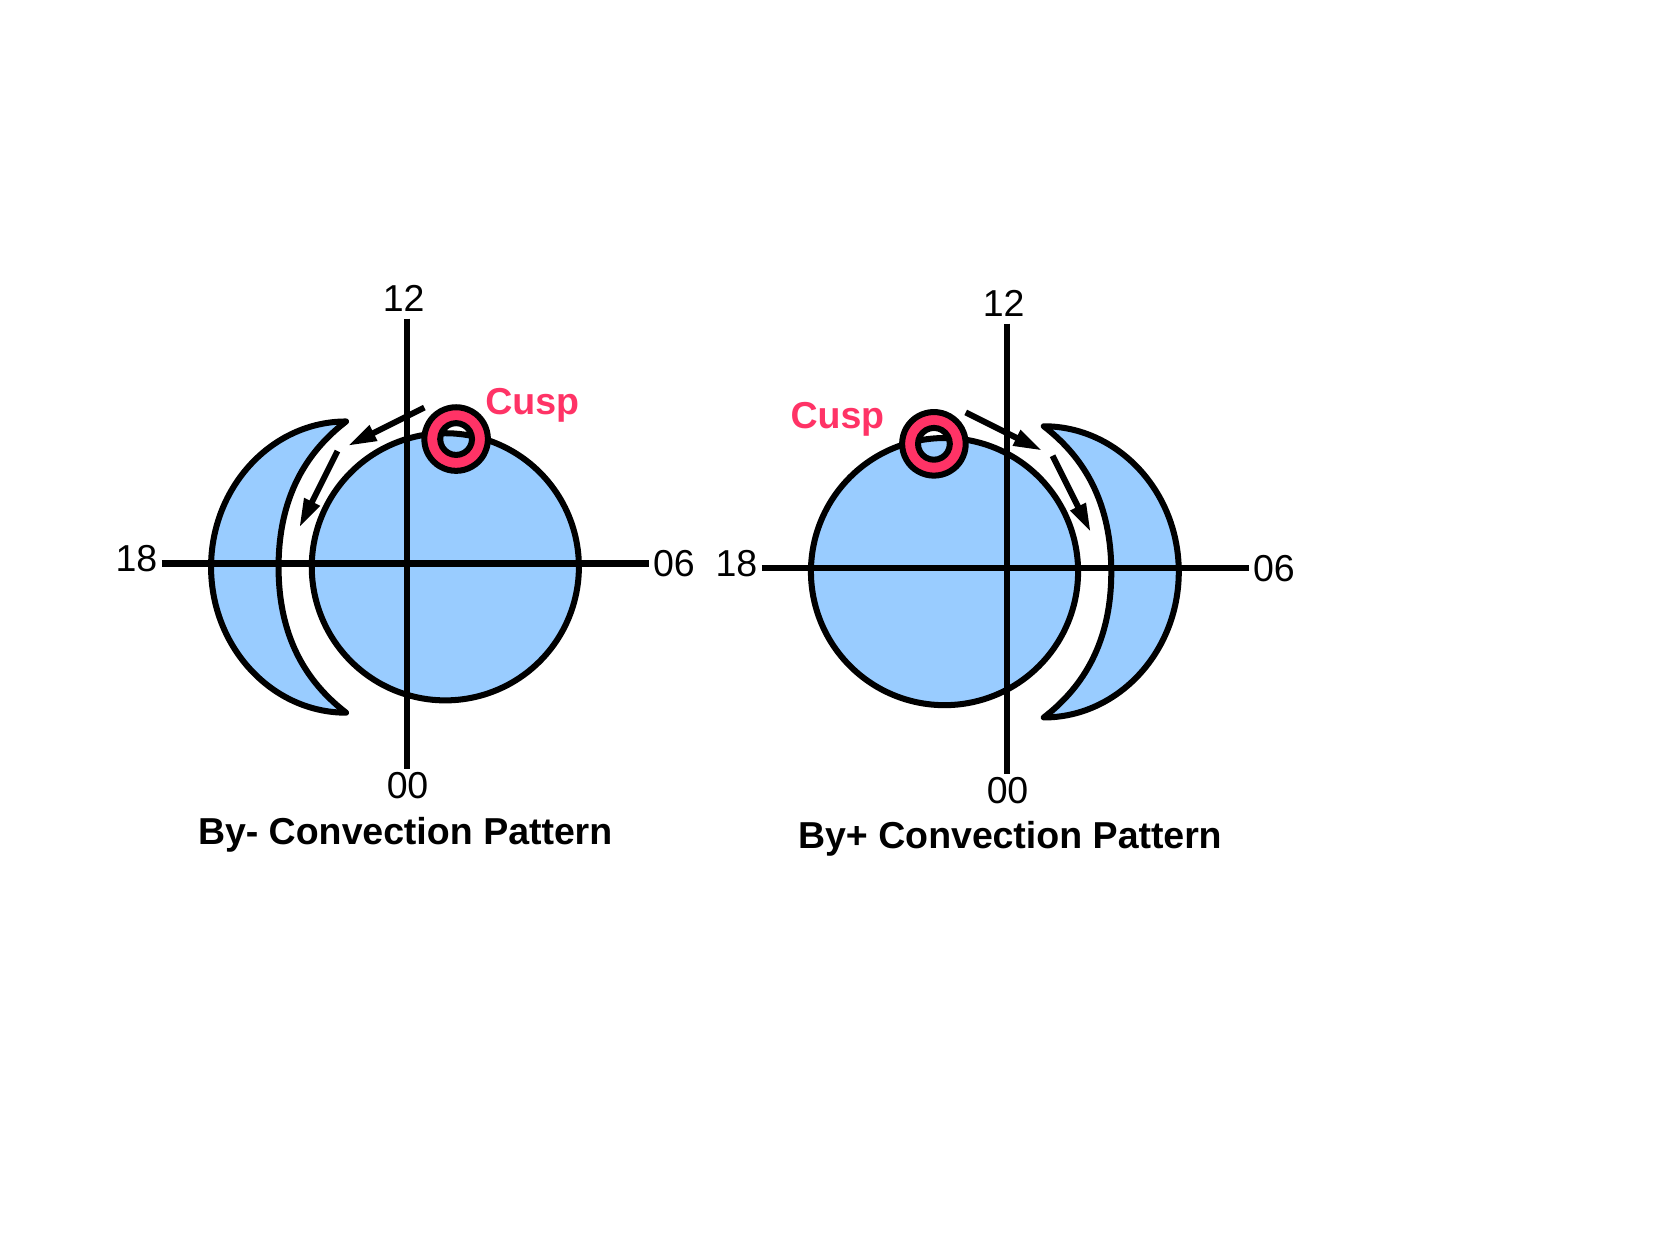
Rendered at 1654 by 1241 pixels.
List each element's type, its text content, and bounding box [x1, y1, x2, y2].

text_box [1010, 571, 1079, 689]
text_box [811, 412, 1004, 565]
text_box 18 [697, 532, 776, 596]
text_box By- Convection Pattern [180, 799, 631, 863]
text_box [311, 567, 404, 694]
text_box [1043, 571, 1179, 718]
text_box 00 [969, 759, 1047, 804]
text_box [410, 567, 579, 701]
text_box [1043, 426, 1179, 565]
text_box [810, 571, 1004, 706]
text_box 06 [635, 532, 697, 596]
text_box Cusp [467, 370, 598, 434]
text_box 06 [1235, 537, 1313, 600]
text_box 12 [965, 271, 1043, 335]
text_box [211, 567, 347, 713]
text_box [211, 421, 347, 560]
text_box [410, 407, 579, 560]
text_box [311, 439, 404, 560]
text_box 12 [365, 267, 443, 331]
text_box 18 [97, 527, 176, 591]
text_box 00 [369, 754, 447, 799]
text_box Cusp [772, 384, 903, 448]
text_box By+ Convection Pattern [780, 804, 1241, 868]
text_box [1010, 455, 1078, 565]
